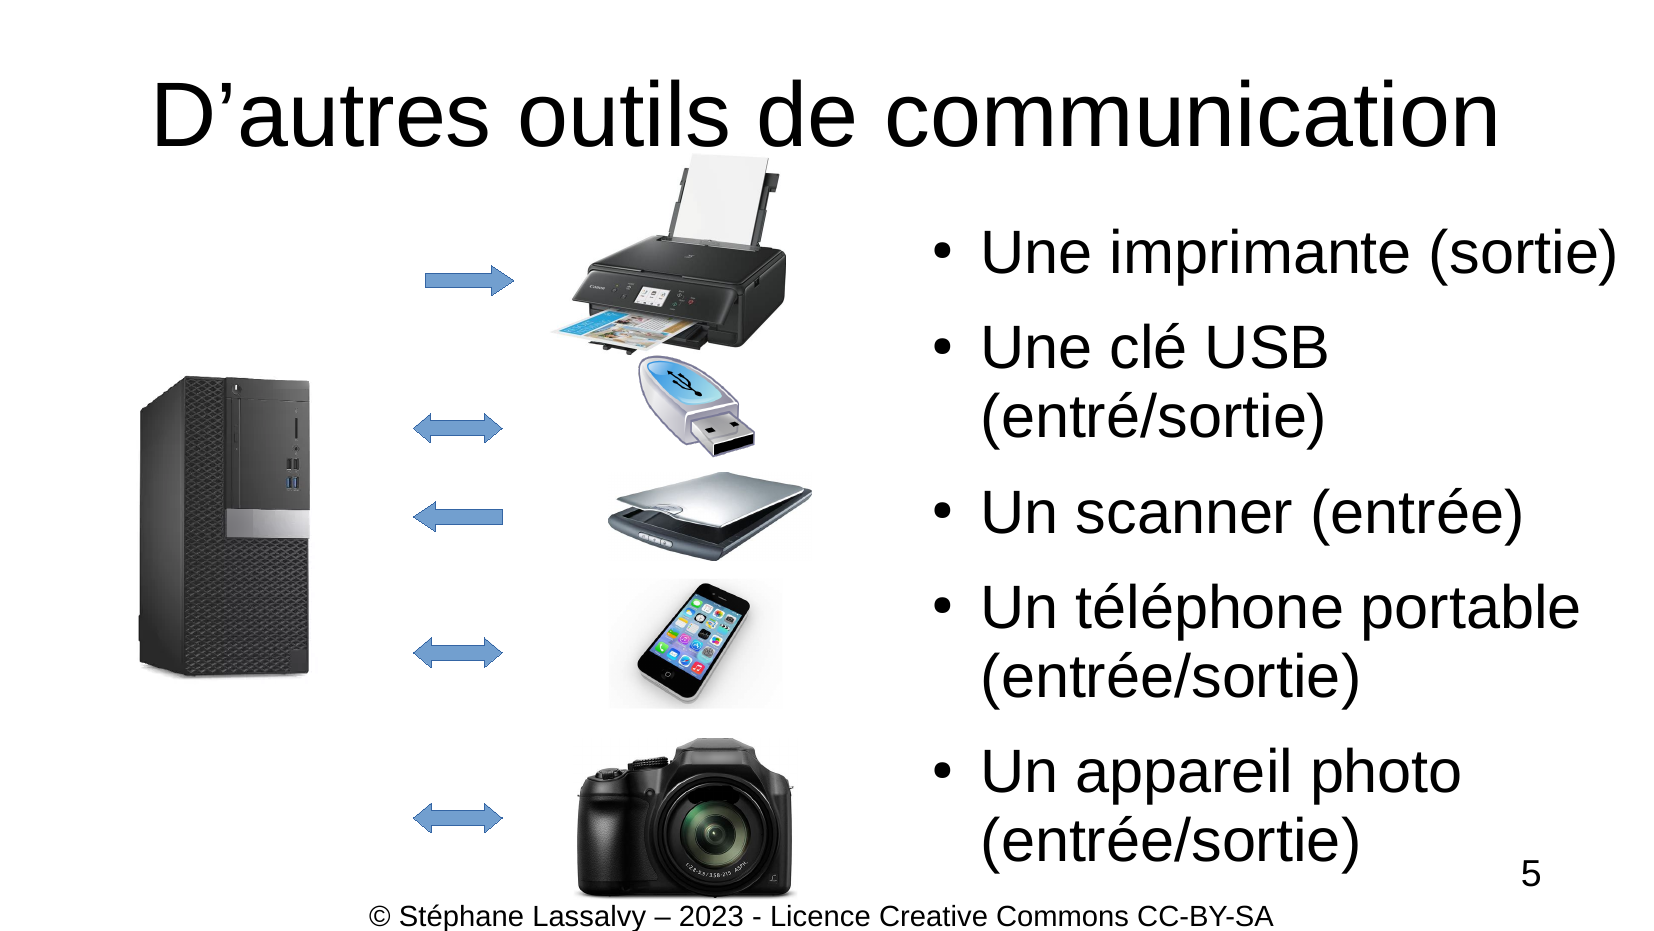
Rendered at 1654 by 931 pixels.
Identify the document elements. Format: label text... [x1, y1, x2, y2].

list Une imprimante (sortie) Une clé USB (entré/sortie) Un scanner (entrée) Un téléphone portable (entrée/sortie) Un appareil photo (entrée/sortie) [915, 217, 1625, 886]
text_box [413, 413, 503, 443]
picture [549, 153, 812, 562]
text_box [413, 501, 503, 532]
title D’autres outils de communication [82, 37, 1571, 193]
picture [573, 738, 798, 893]
text_box [413, 803, 503, 833]
picture [35, 359, 414, 739]
text_box 16 [1506, 845, 1654, 916]
text_box [425, 265, 514, 296]
picture [608, 578, 783, 709]
text_box © Stéphane Lassalvy – 2023 - Licence Creative Commons CC-BY-SA [354, 893, 1300, 931]
text_box [413, 637, 503, 668]
